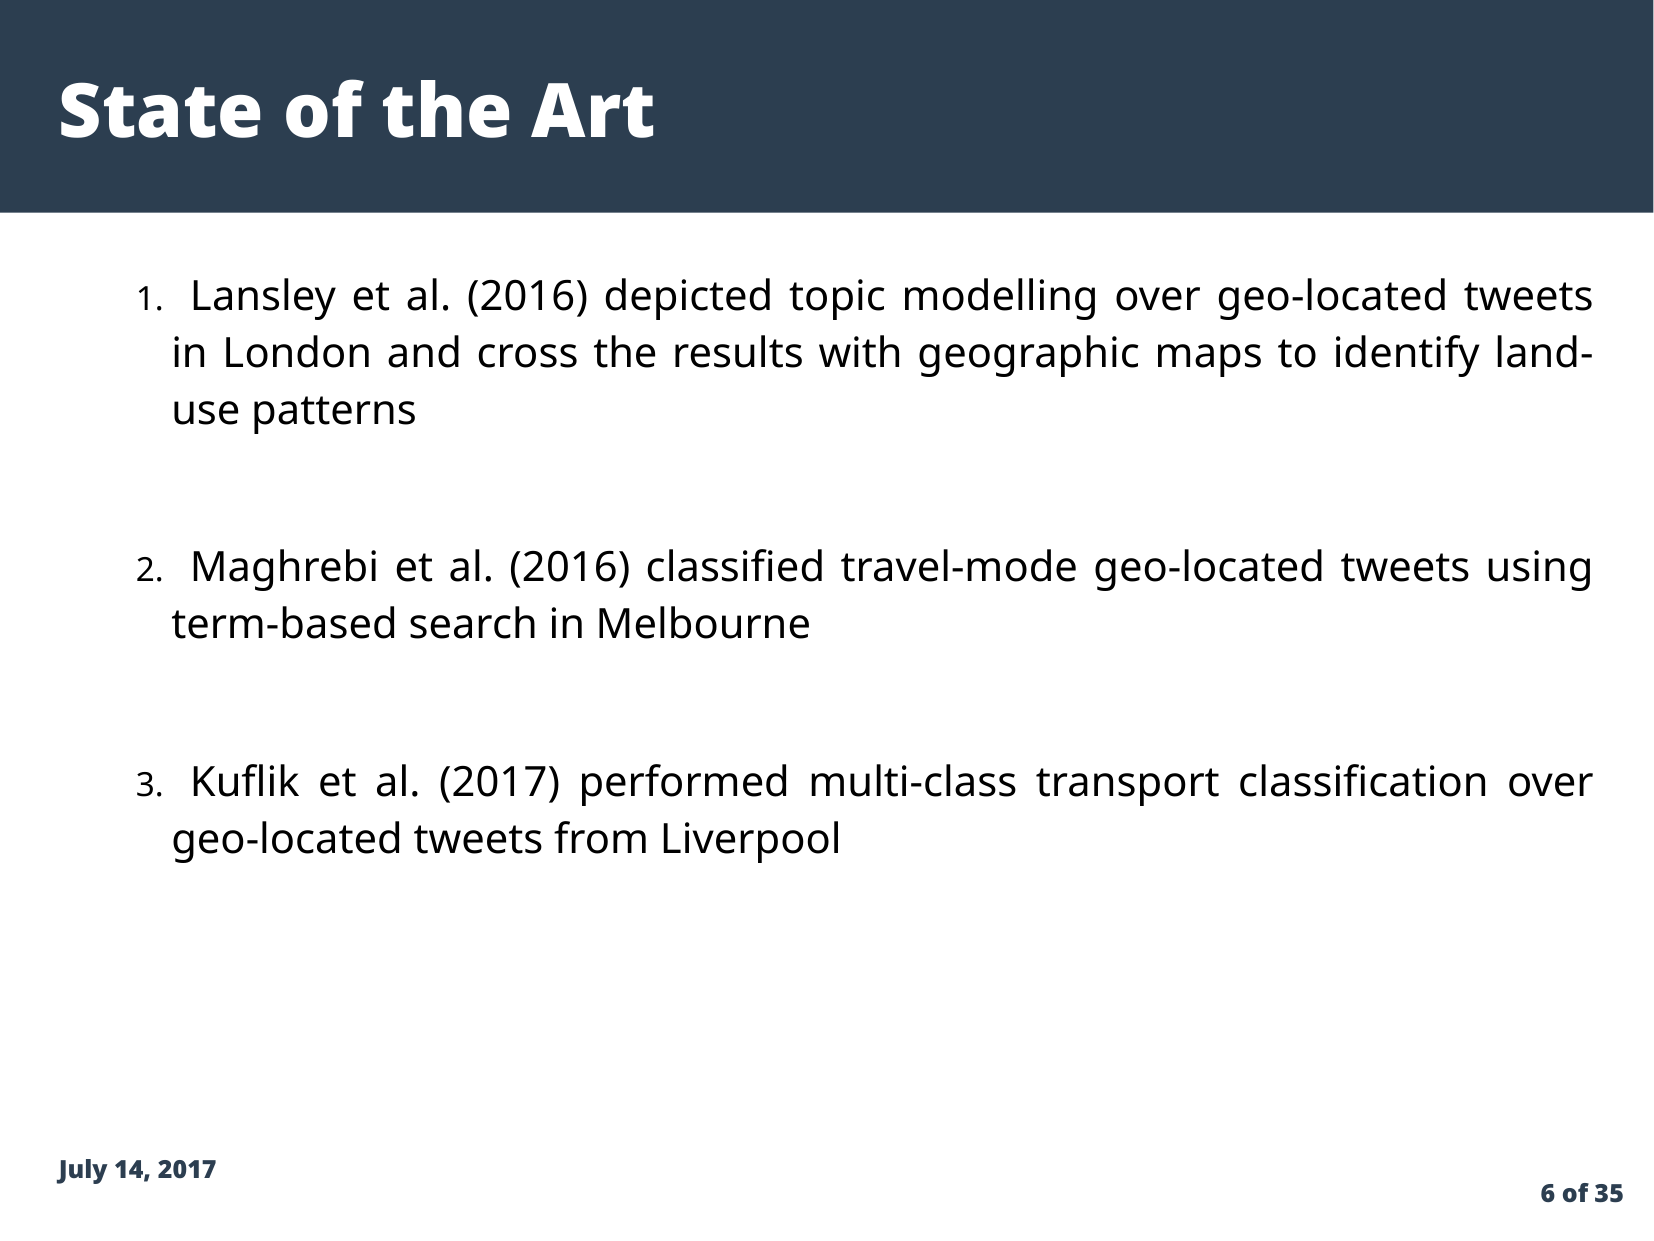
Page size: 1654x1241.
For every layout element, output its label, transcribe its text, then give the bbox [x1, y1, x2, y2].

text_box Lansley et al. (2016) depicted topic modelling over geo-located tweets in London and cross the results with geographic maps to identify land-use patterns Maghrebi et al. (2016) classified travel-mode geo-located tweets using term-based search in Melbourne Kuflik et al. (2017) performed multi-class transport classification over geo-located tweets from Liverpool [82, 265, 1595, 1111]
title State of the Art [59, 29, 1595, 187]
